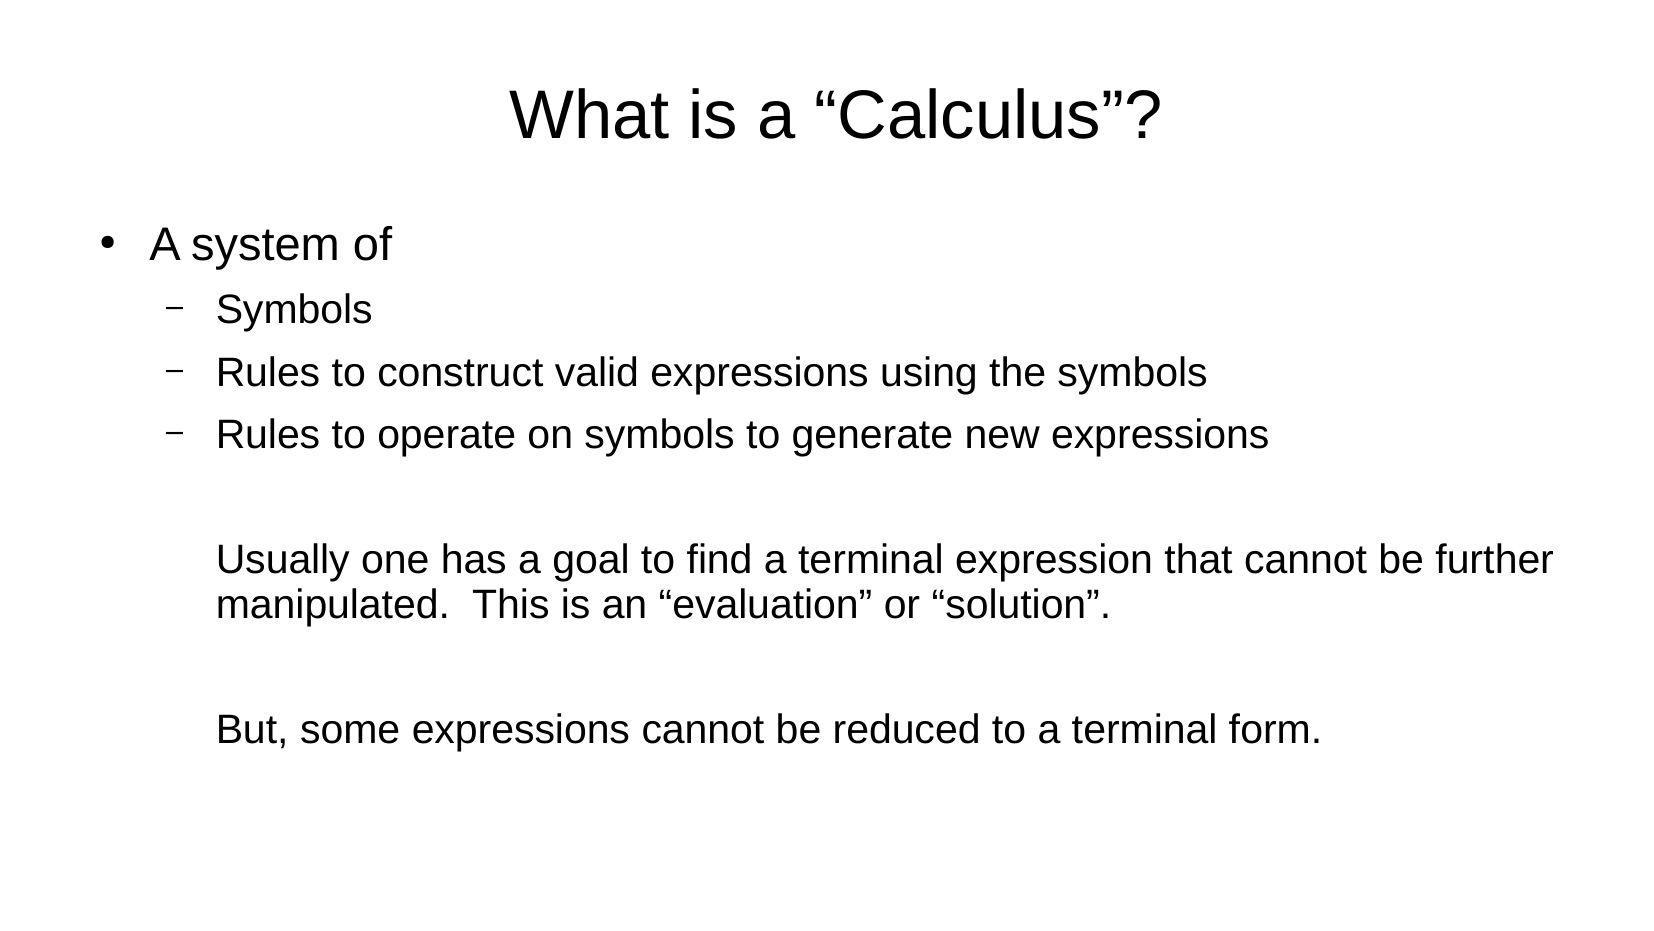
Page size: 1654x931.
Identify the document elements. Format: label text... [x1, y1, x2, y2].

list A system of Symbols Rules to construct valid expressions using the symbols Rules to operate on symbols to generate new expressions Usually one has a goal to find a terminal expression that cannot be further manipulated. This is an “evaluation” or “solution”. But, some expressions cannot be reduced to a terminal form. [82, 217, 1571, 758]
title What is a “Calculus”? [82, 37, 1571, 193]
